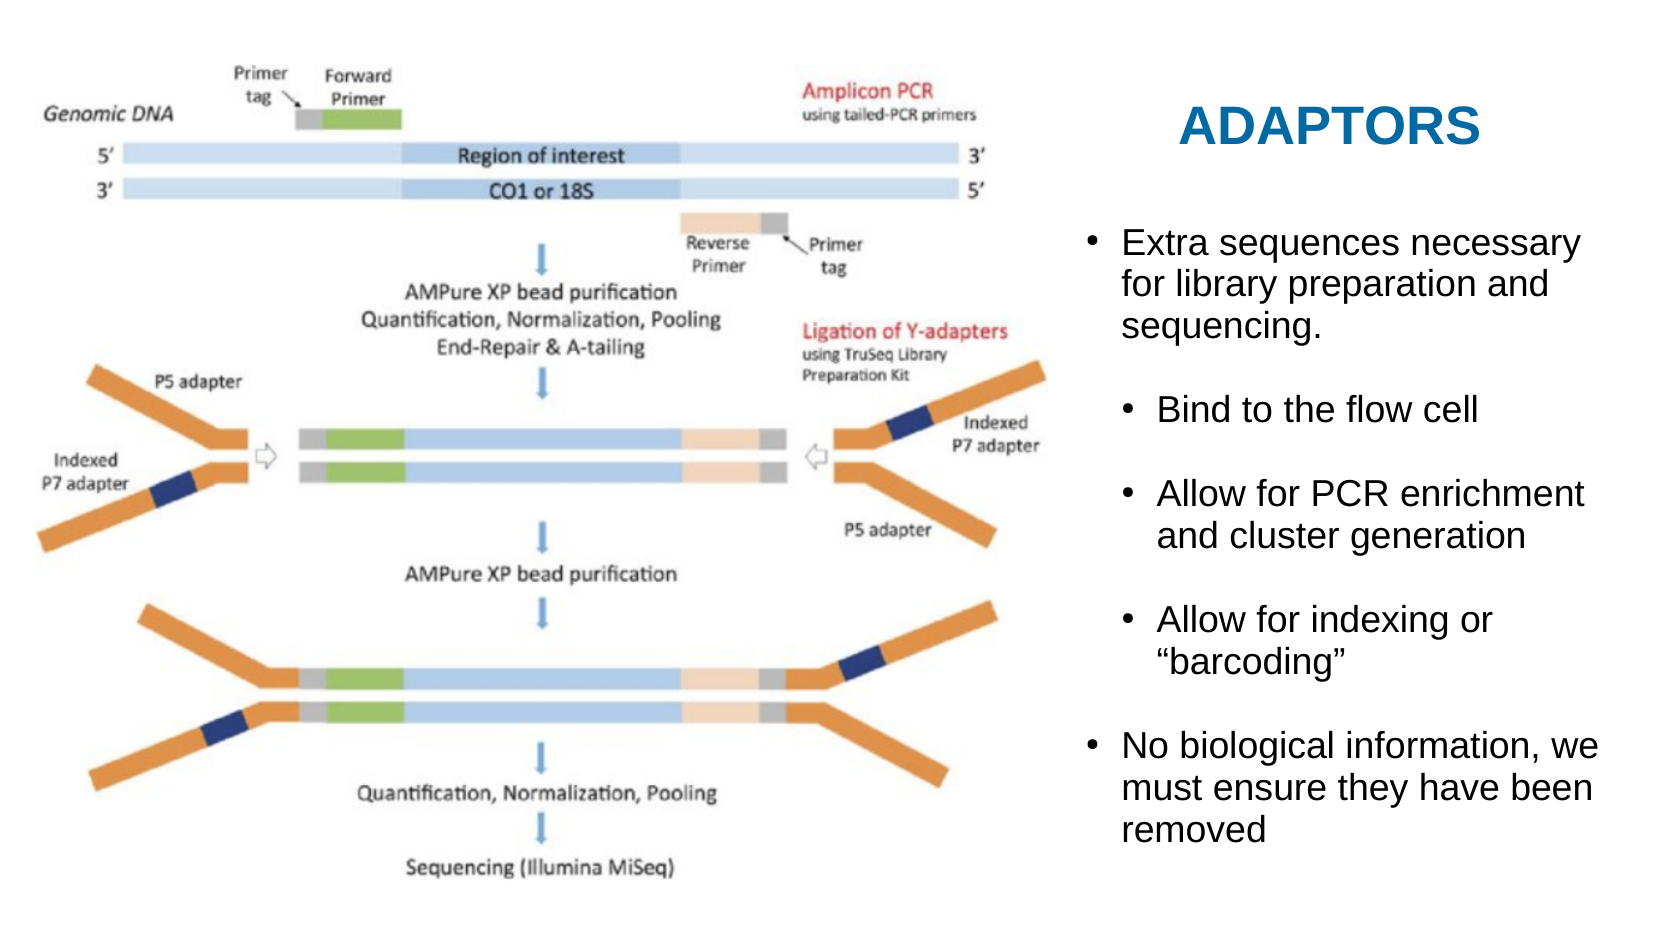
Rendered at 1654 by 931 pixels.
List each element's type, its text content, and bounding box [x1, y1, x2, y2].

text_box ADAPTORS [1127, 87, 1533, 164]
text_box Extra sequences necessary for library preparation and sequencing. Bind to the flow cell Allow for PCR enrichment and cluster generation Allow for indexing or “barcoding” No biological information, we must ensure they have been removed [1071, 213, 1626, 859]
picture [1, 29, 1066, 916]
